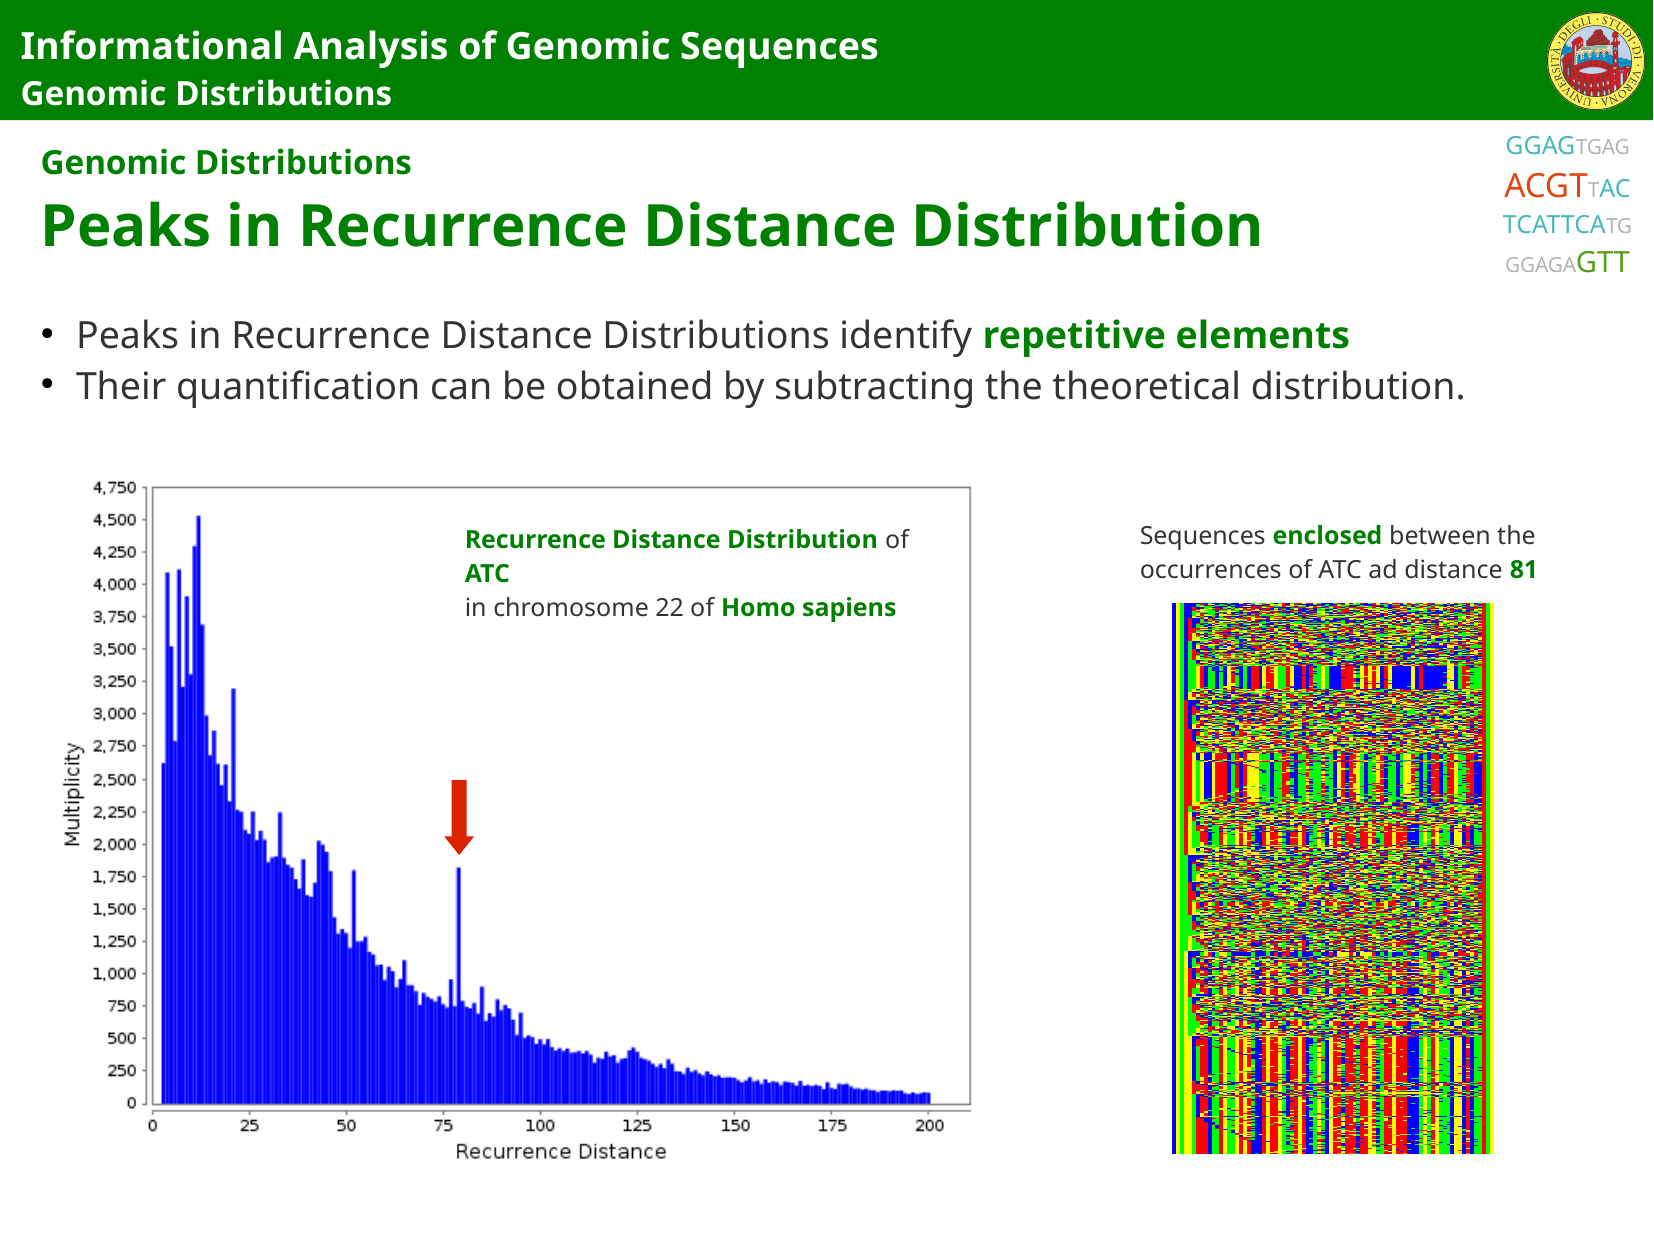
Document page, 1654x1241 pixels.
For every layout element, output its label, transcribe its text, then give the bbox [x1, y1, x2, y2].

text_box Sequences enclosed between the occurrences of ATC ad distance 81 [1125, 510, 1615, 582]
text_box Genomic Distributions Peaks in Recurrence Distance Distribution Peaks in Recurrence Distance Distributions identify repetitive elements Their quantification can be obtained by subtracting the theoretical distribution. [25, 131, 1621, 405]
text_box Recurrence Distance Distribution of ATC in chromosome 22 of Homo sapiens [450, 514, 976, 586]
picture [1547, 12, 1645, 110]
text_box Informational Analysis of Genomic Sequences Genomic Distributions [5, 11, 1416, 107]
text_box [444, 780, 475, 856]
picture [44, 474, 989, 1175]
text_box [0, 0, 1653, 121]
text_box GGAGTGAGACGTTACTCATTCATGGGAGAGTT [1485, 120, 1651, 263]
picture [1167, 603, 1496, 1154]
